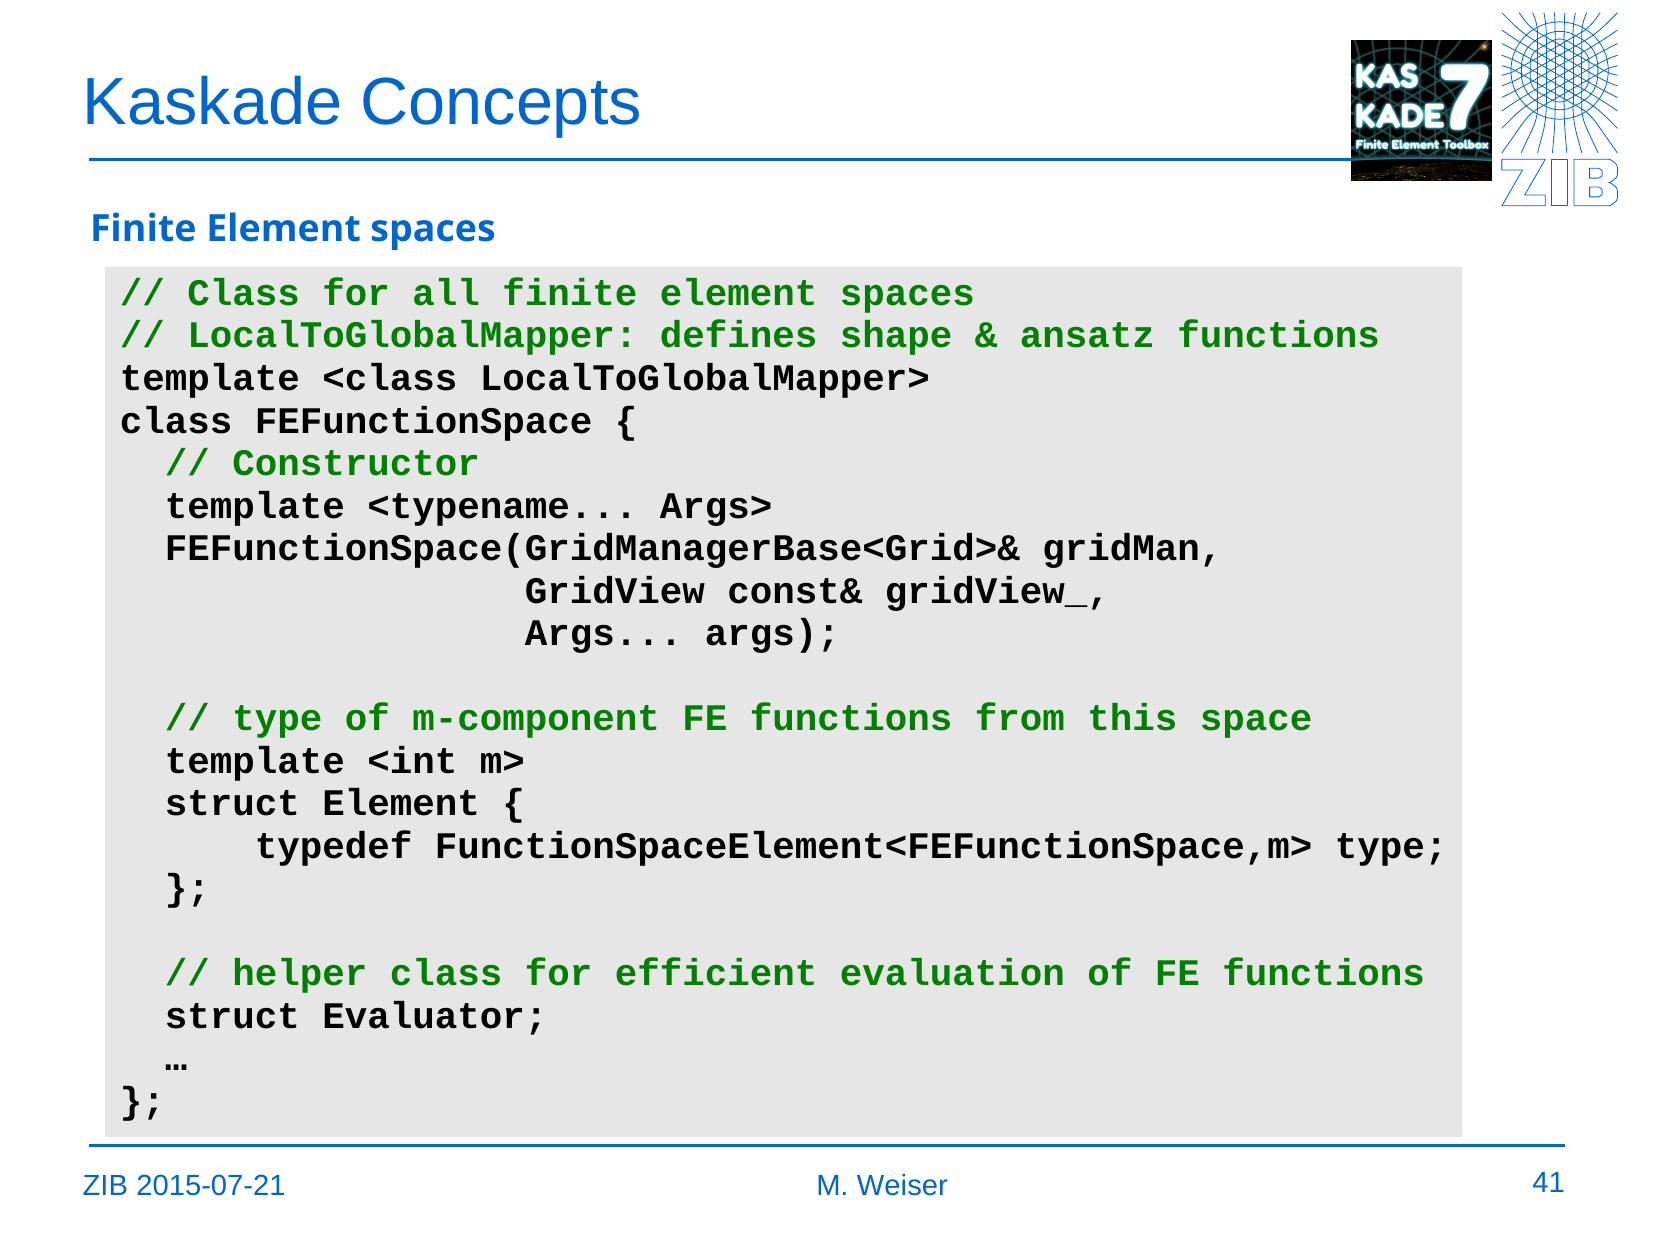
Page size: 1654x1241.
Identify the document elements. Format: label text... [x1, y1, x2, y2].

picture [1351, 40, 1492, 181]
title Kaskade Concepts [82, 64, 1359, 139]
text_box Finite Element spaces [75, 193, 500, 253]
text_box // Class for all finite element spaces // LocalToGlobalMapper: defines shape & ansatz functions template <class LocalToGlobalMapper> class FEFunctionSpace { // Constructor template <typename... Args> FEFunctionSpace(GridManagerBase<Grid>& gridMan, GridView const& gridView_, Args... args); // type of m-component FE functions from this space template <int m> struct Element { typedef FunctionSpaceElement<FEFunctionSpace,m> type; }; // helper class for efficient evaluation of FE functions struct Evaluator; … }; [105, 266, 1463, 1137]
